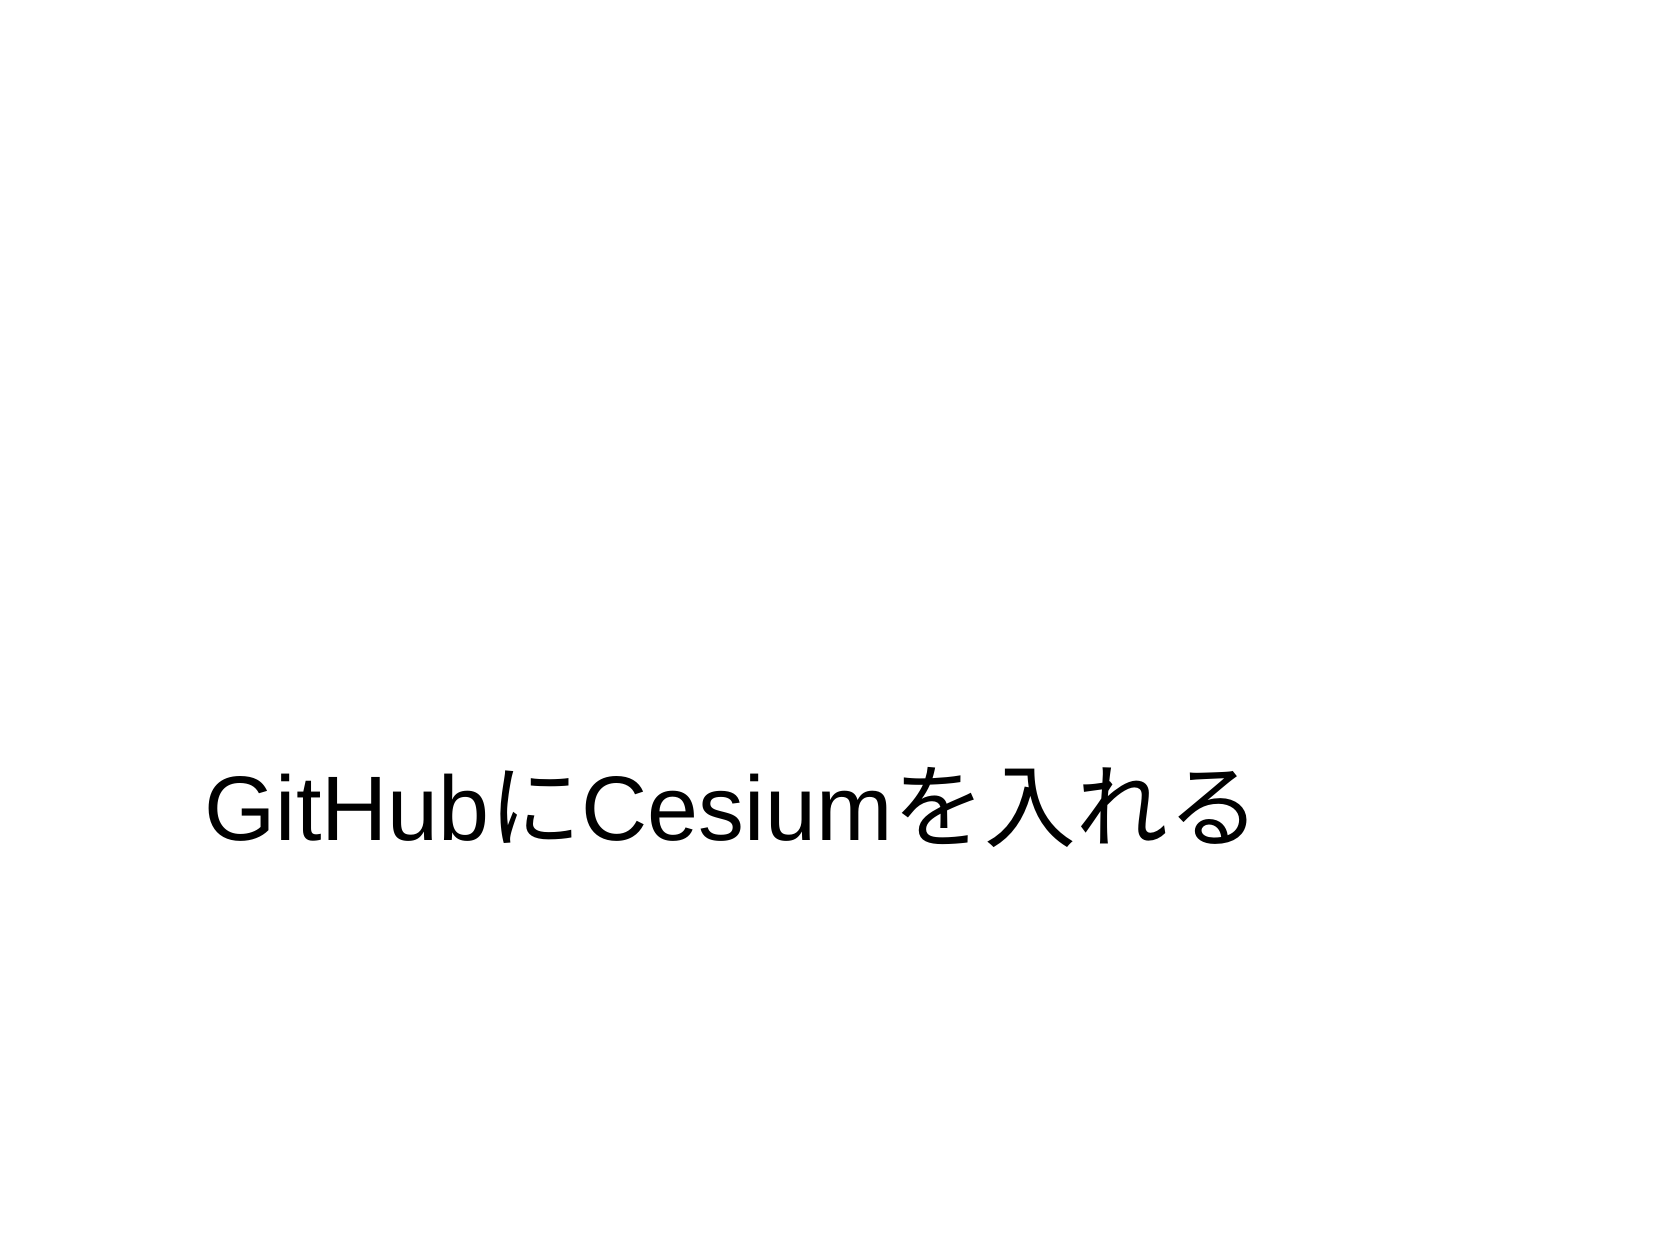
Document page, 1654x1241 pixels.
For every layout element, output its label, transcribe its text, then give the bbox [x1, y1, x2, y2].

title GitHubにCesiumを入れる [82, 696, 1382, 904]
